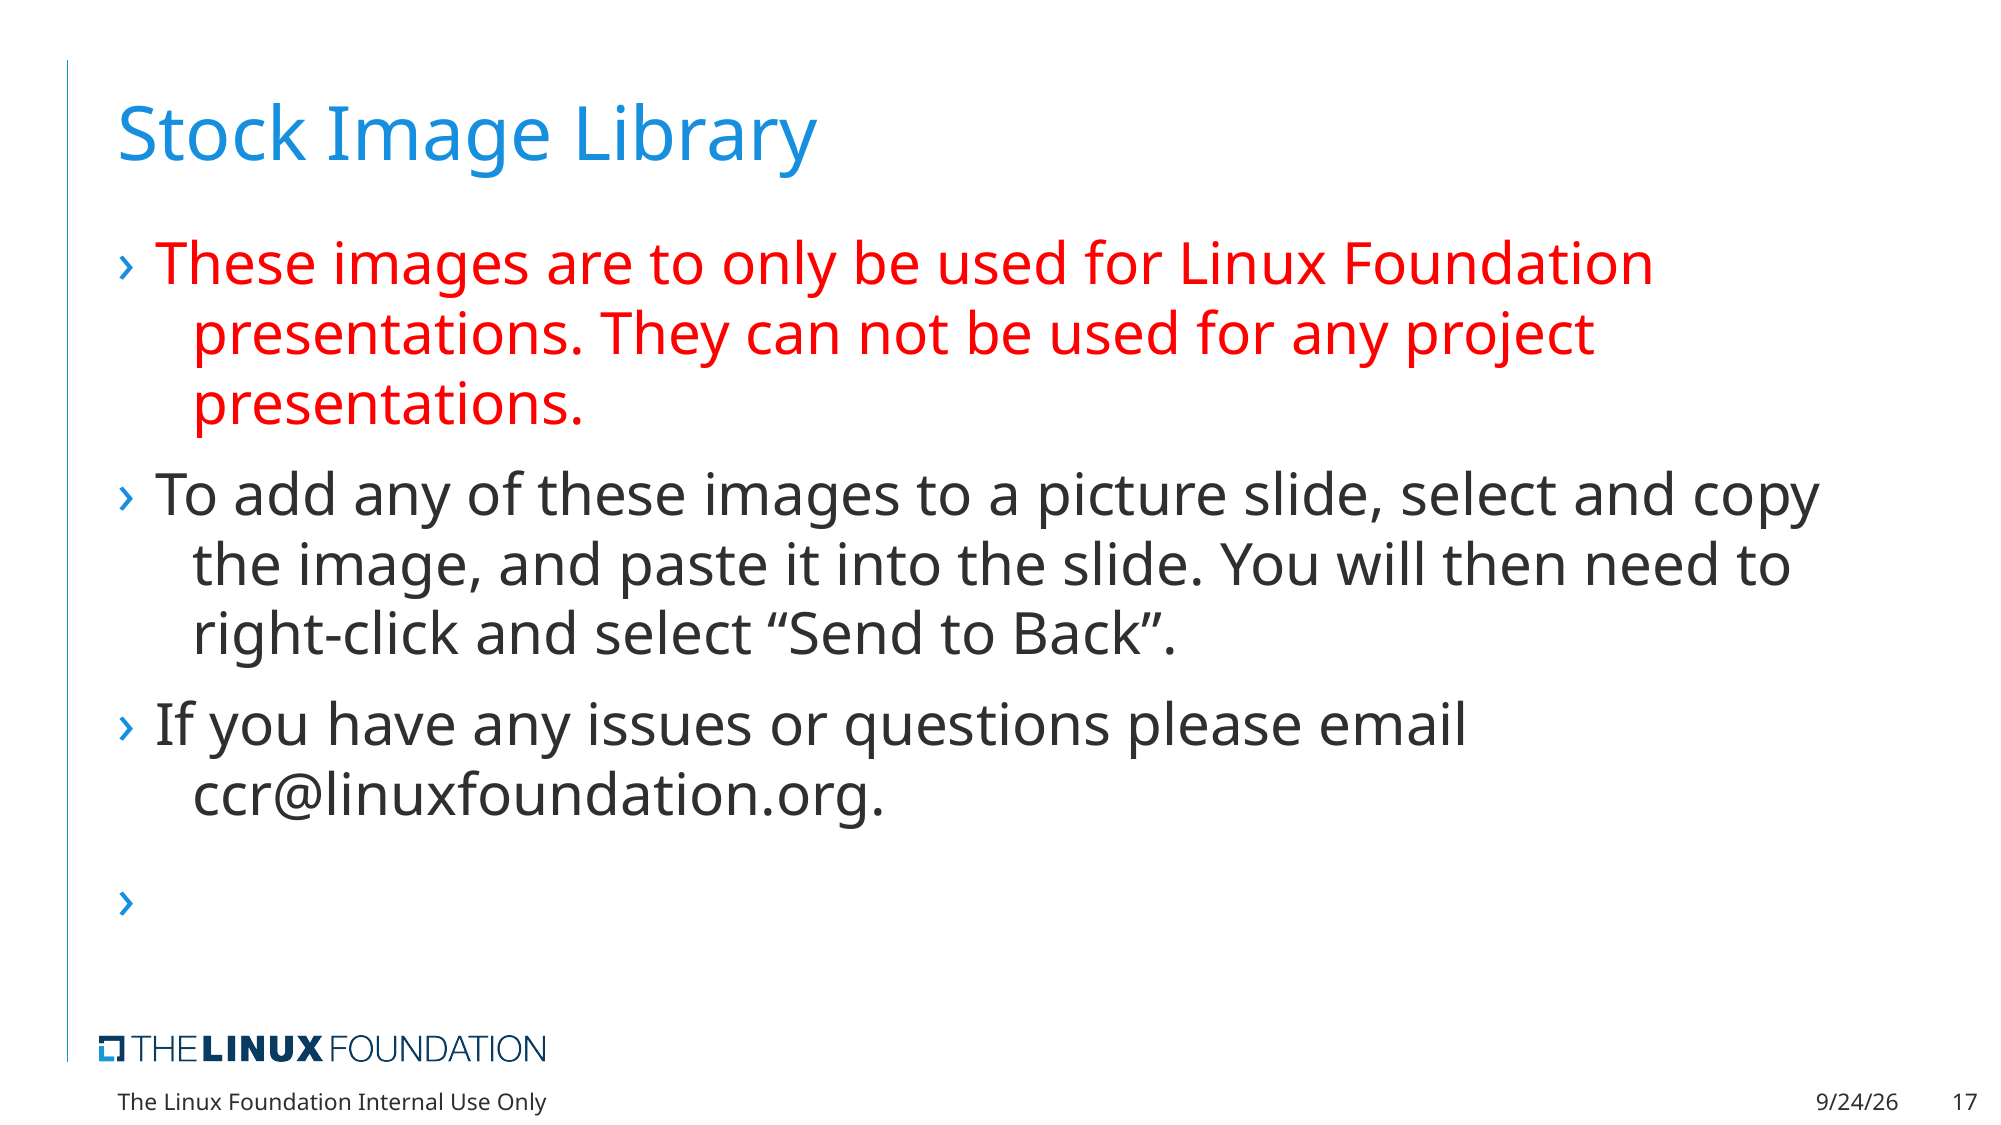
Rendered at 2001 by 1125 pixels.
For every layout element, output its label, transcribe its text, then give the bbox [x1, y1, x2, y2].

text_box The Linux Foundation Internal Use Only [102, 1078, 656, 1124]
text_box 8/14/2017 [1800, 1080, 1936, 1125]
list These images are to only be used for Linux Foundation presentations. They can not be used for any project presentations. To add any of these images to a picture slide, select and copy the image, and paste it into the slide. You will then need to right-click and select “Send to Back”. If you have any issues or questions please email ccr@linuxfoundation.org. [102, 219, 1897, 933]
title Stock Image Library [102, 59, 1897, 214]
text_box 17 [1936, 1080, 2000, 1125]
